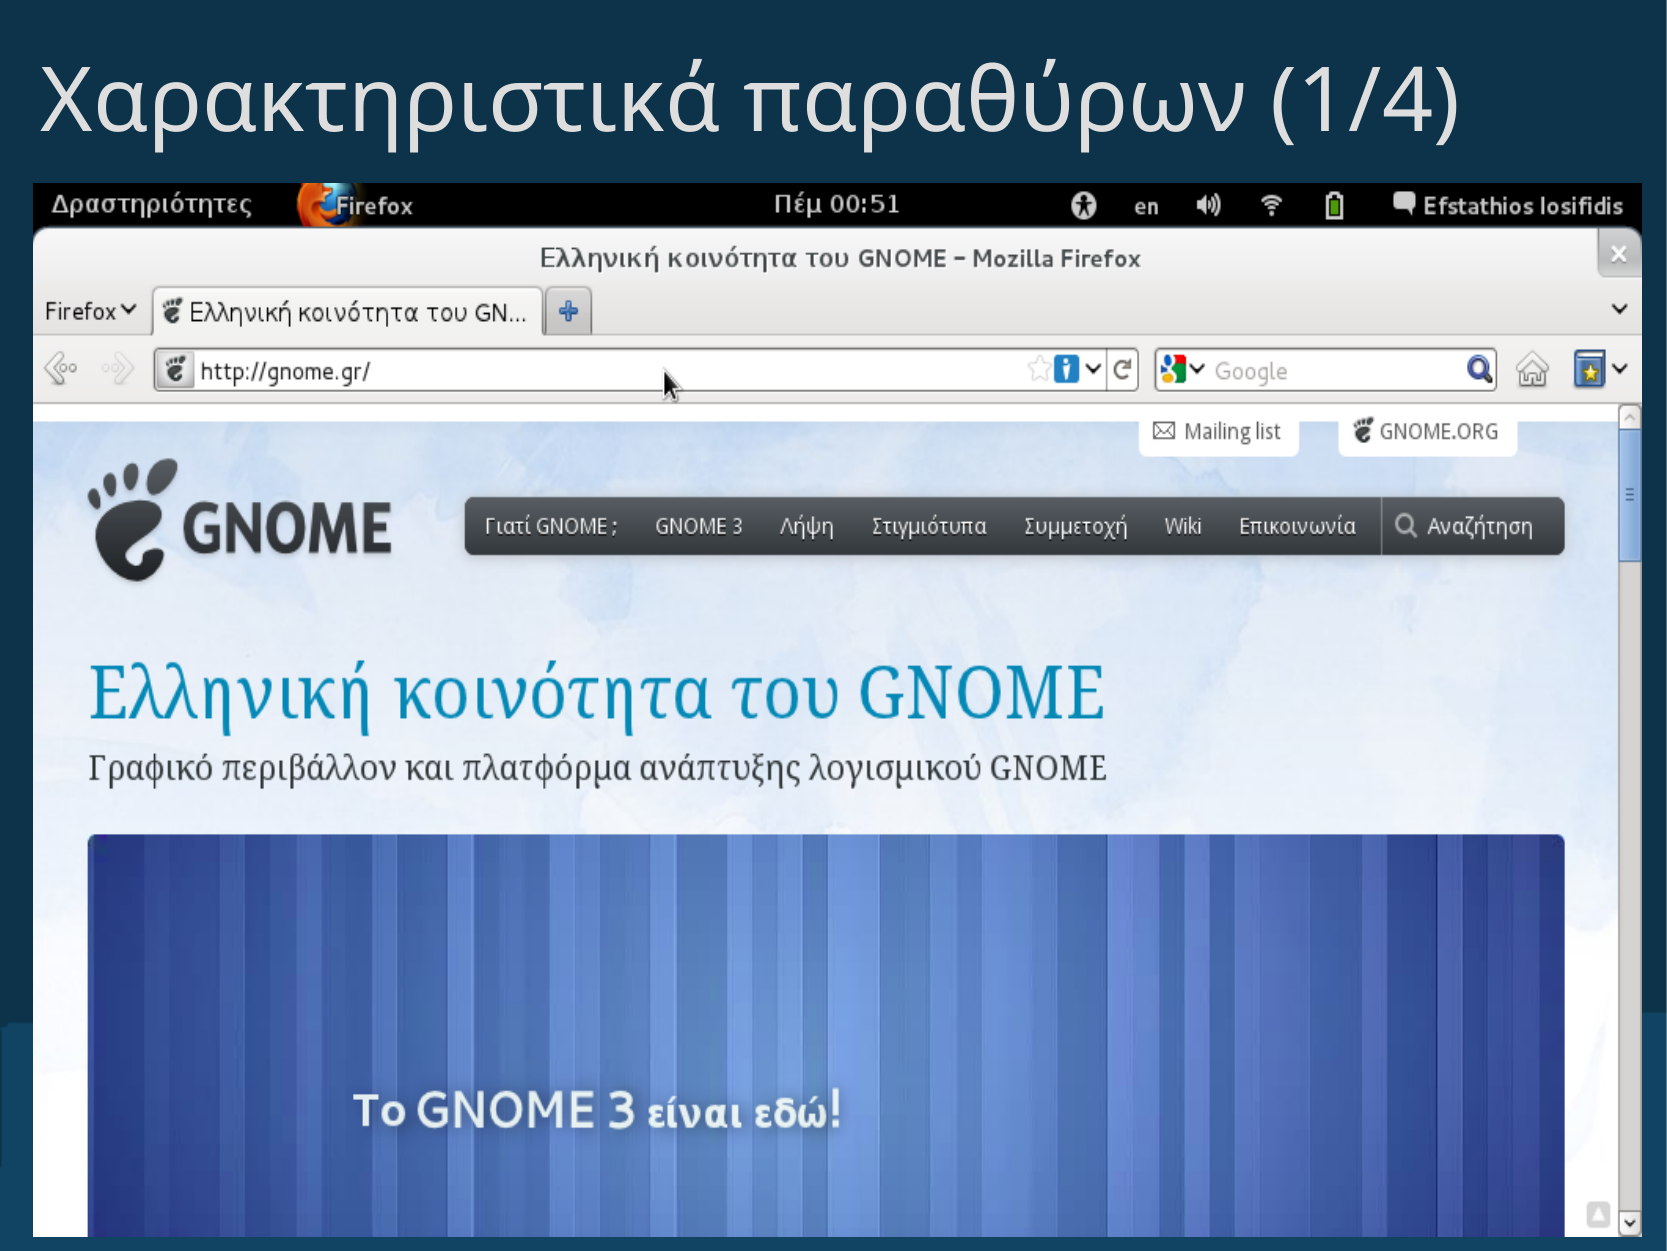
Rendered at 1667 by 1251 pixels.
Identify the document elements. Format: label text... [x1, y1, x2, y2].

picture [0, 0, 1667, 1251]
title Χαρακτηριστικά παραθύρων (1/4) [40, 50, 1627, 183]
